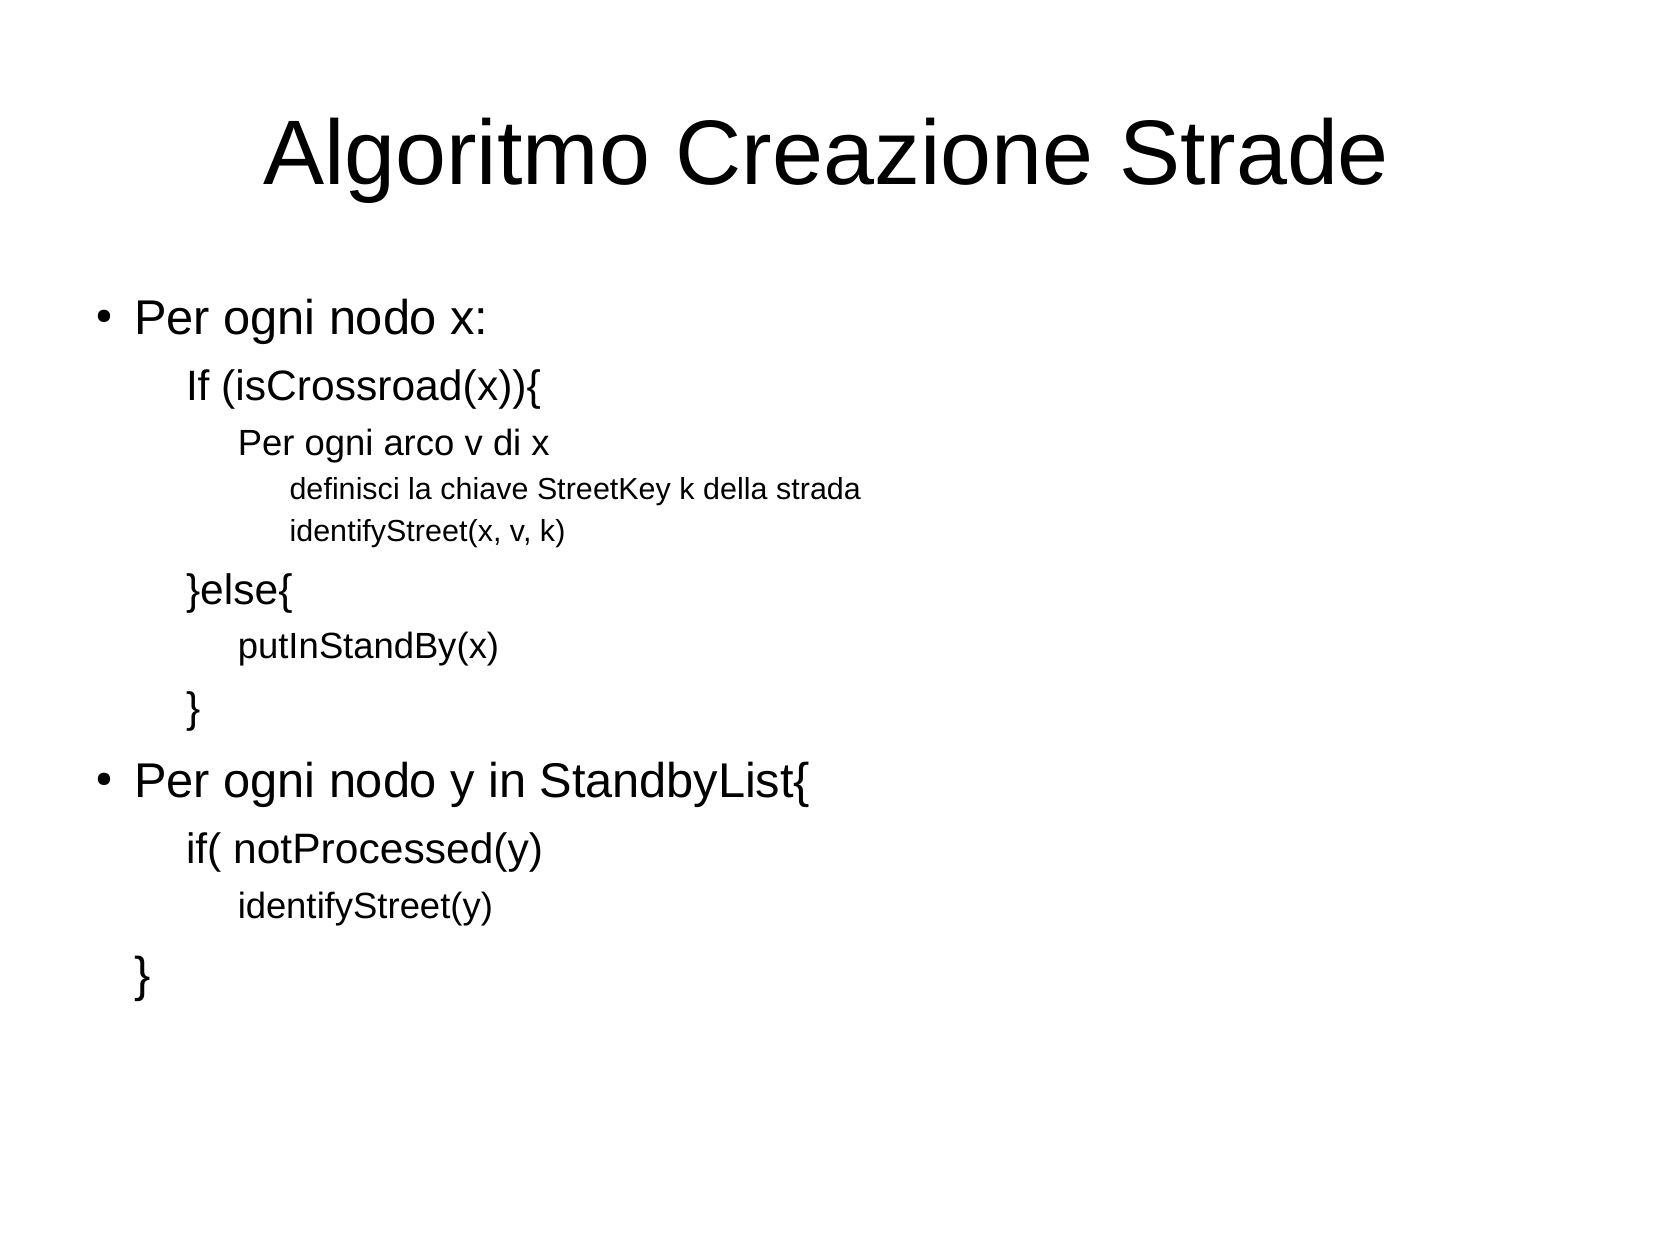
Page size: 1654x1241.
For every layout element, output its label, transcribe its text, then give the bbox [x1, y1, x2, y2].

list Per ogni nodo x: If (isCrossroad(x)){ Per ogni arco v di x definisci la chiave StreetKey k della strada identifyStreet(x, v, k) }else{ putInStandBy(x) } Per ogni nodo y in StandbyList{ if( notProcessed(y) identifyStreet(y) } [82, 290, 1571, 1010]
title Algoritmo Creazione Strade [82, 49, 1571, 257]
